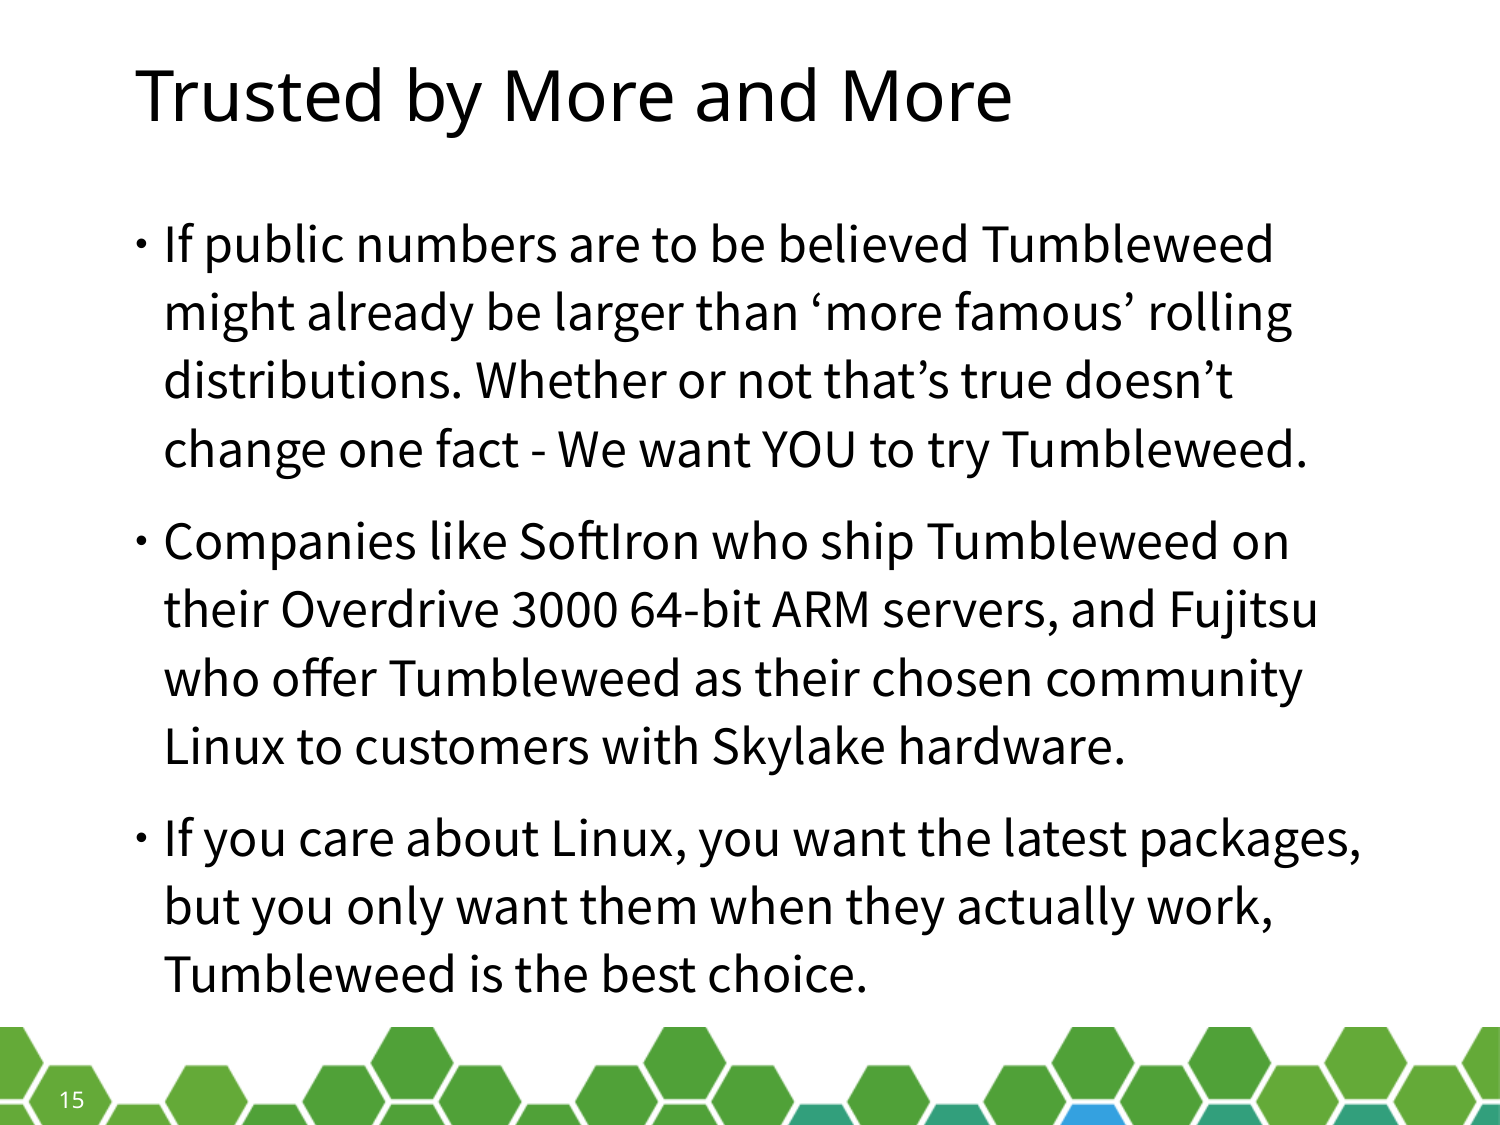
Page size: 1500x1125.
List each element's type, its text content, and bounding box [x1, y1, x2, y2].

list If public numbers are to be believed Tumbleweed might already be larger than ‘more famous’ rolling distributions. Whether or not that’s true doesn’t change one fact - We want YOU to try Tumbleweed. Companies like SoftIron who ship Tumbleweed on their Overdrive 3000 64-bit ARM servers, and Fujitsu who offer Tumbleweed as their chosen community Linux to customers with Skylake hardware. If you care about Linux, you want the latest packages, but you only want them when they actually work, Tumbleweed is the best choice. [135, 208, 1372, 862]
picture [0, 1027, 1500, 1125]
title Trusted by More and More [135, 12, 1372, 175]
